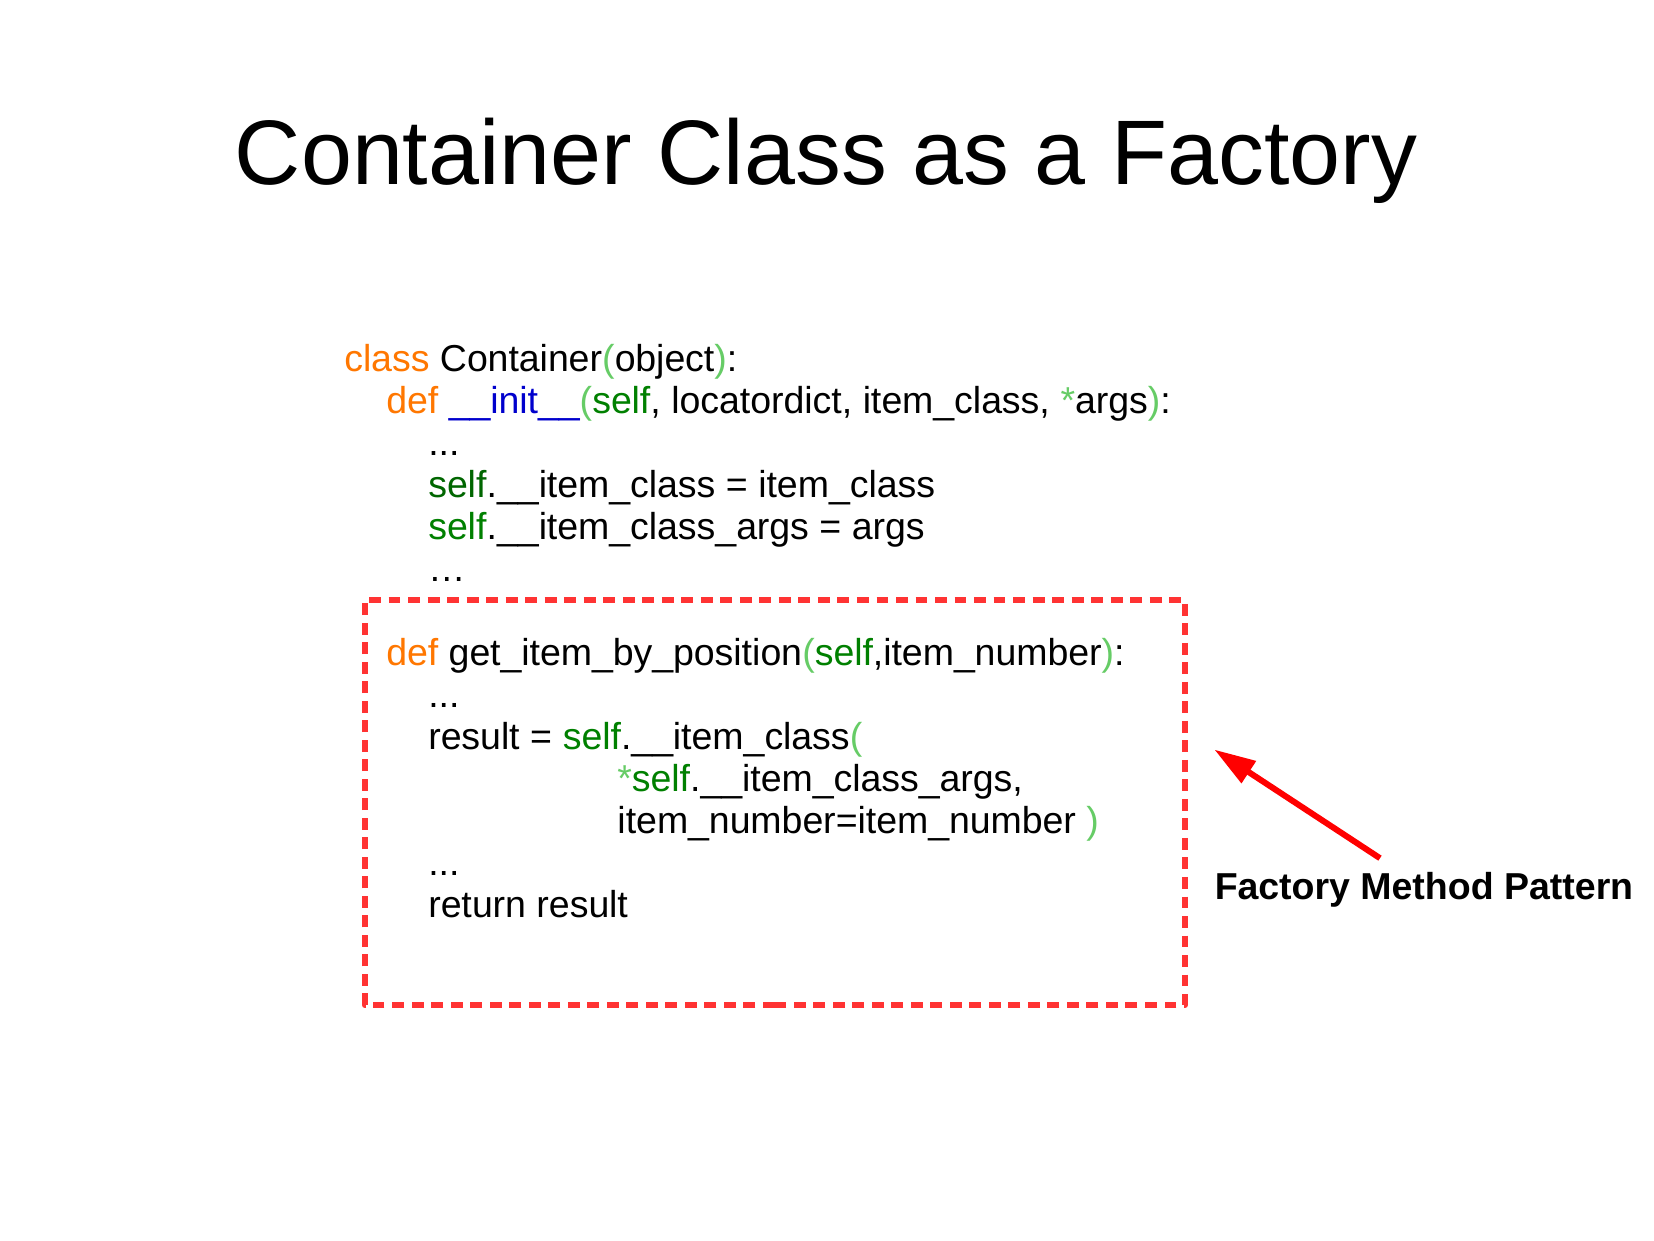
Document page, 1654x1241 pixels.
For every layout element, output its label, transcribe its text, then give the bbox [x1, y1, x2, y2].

title Container Class as a Factory [82, 49, 1571, 257]
text_box Factory Method Pattern [1200, 858, 1649, 916]
text_box class Container(object): def __init__(self, locatordict, item_class, *args): ... self.__item_class = item_class self.__item_class_args = args … def get_item_by_position(self,item_number): ... result = self.__item_class( *self.__item_class_args, item_number=item_number ) ... return result [329, 330, 1186, 975]
